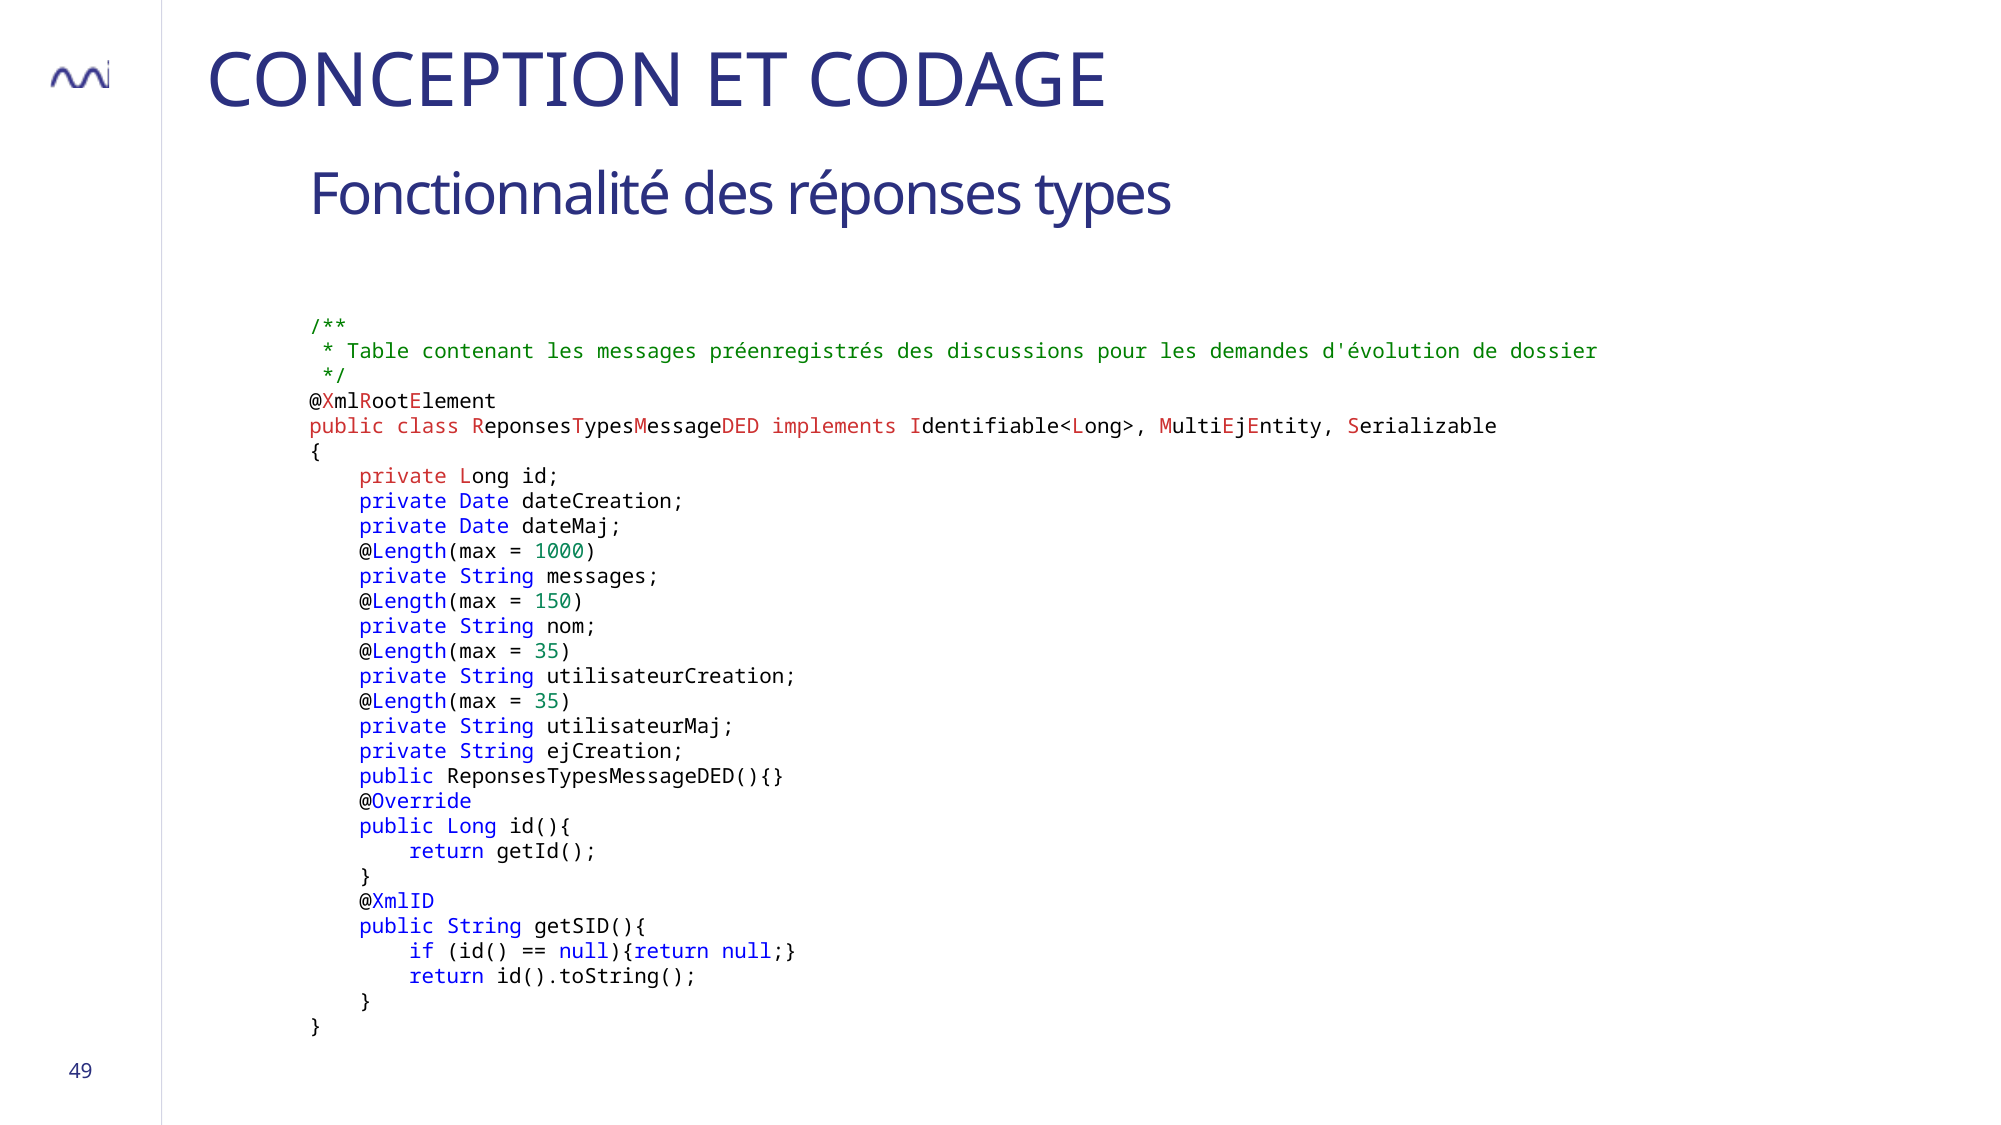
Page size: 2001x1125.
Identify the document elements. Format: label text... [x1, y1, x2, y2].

text_box 49 [38, 1052, 123, 1091]
text_box CONCEPTION ET CODAGE [191, 23, 1192, 130]
text_box /** * Table contenant les messages préenregistrés des discussions pour les demandes d'évolution de dossier */ @XmlRootElement public class ReponsesTypesMessageDED implements Identifiable<Long>, MultiEjEntity, Serializable { private Long id; private Date dateCreation; private Date dateMaj; @Length(max = 1000) private String messages; @Length(max = 150) private String nom; @Length(max = 35) private String utilisateurCreation; @Length(max = 35) private String utilisateurMaj; private String ejCreation; public ReponsesTypesMessageDED(){} @Override public Long id(){ return getId(); } @XmlID public String getSID(){ if (id() == null){return null;} return id().toString(); } } [294, 305, 1862, 1053]
text_box Fonctionnalité des réponses types [294, 161, 1685, 252]
